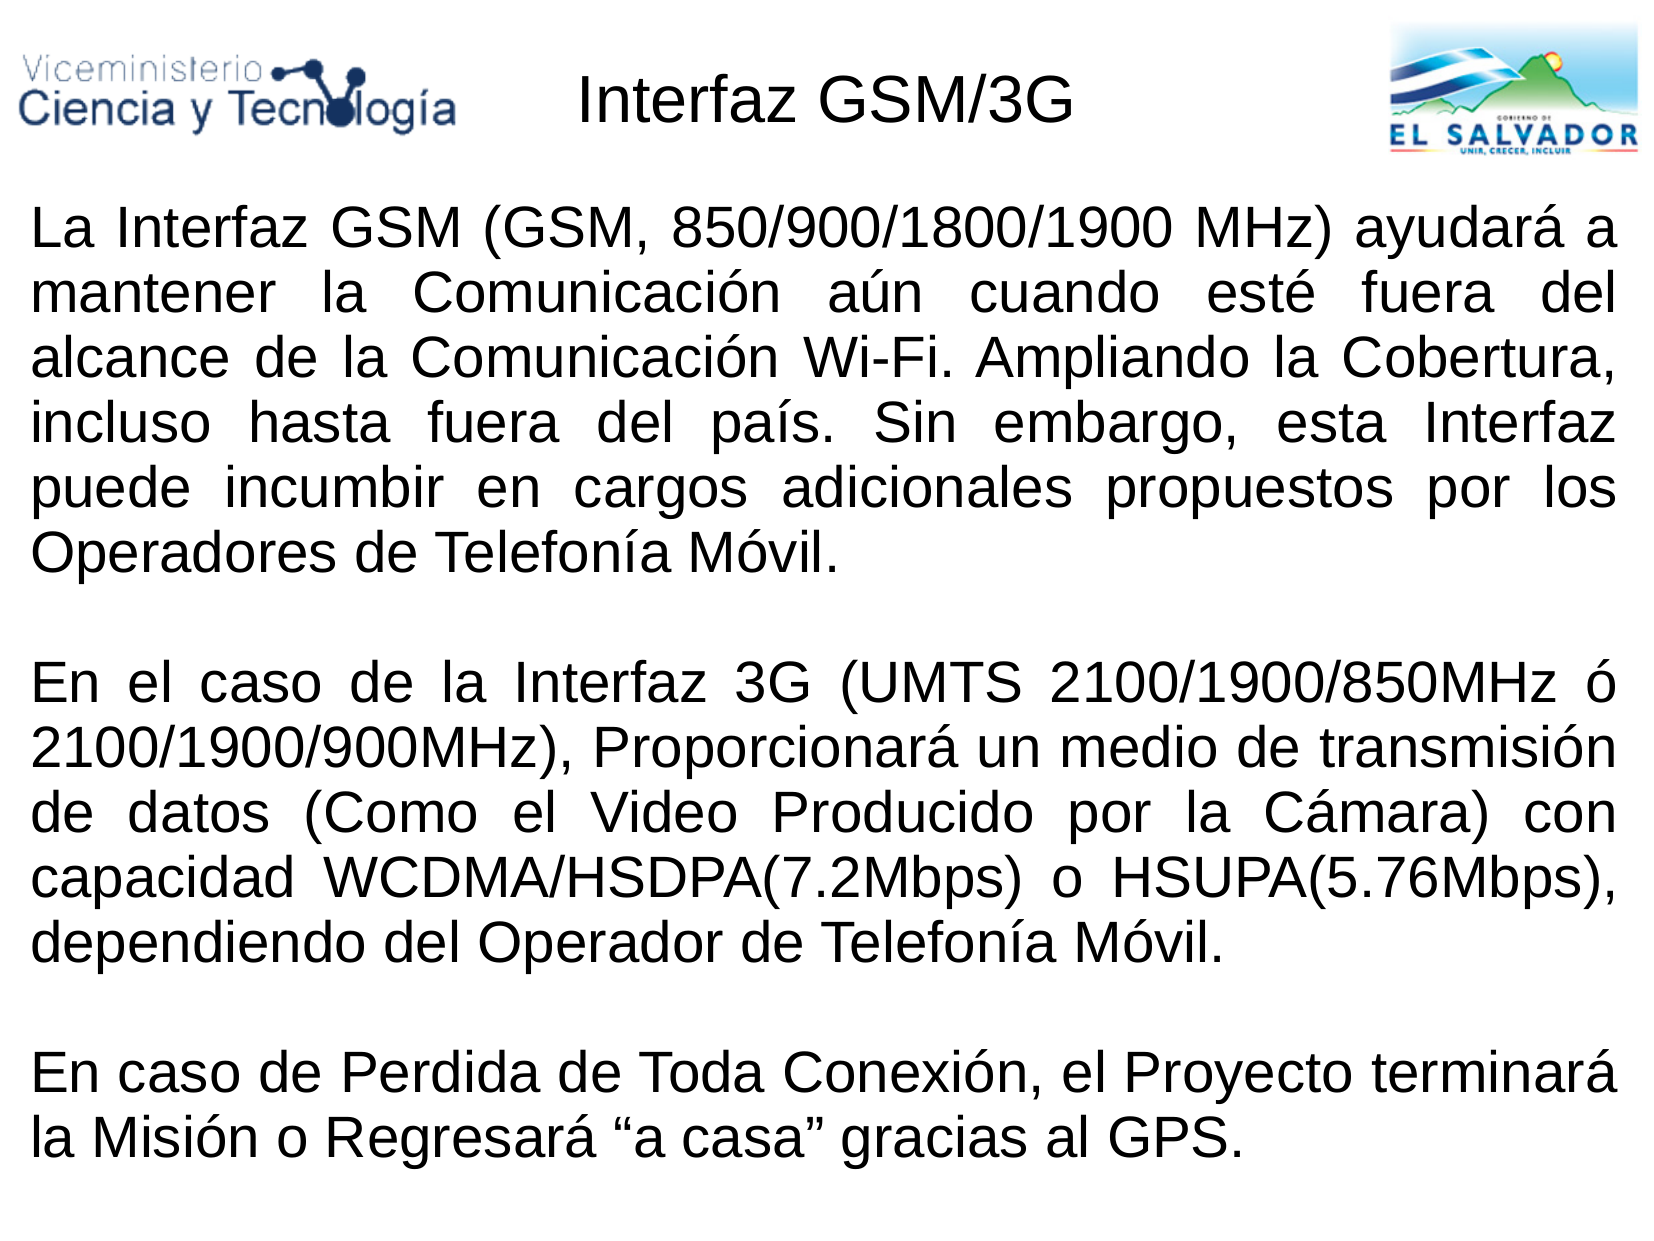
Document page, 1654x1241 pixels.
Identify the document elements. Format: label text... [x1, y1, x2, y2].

subtitle La Interfaz GSM (GSM, 850/900/1800/1900 MHz) ayudará a mantener la Comunicación aún cuando esté fuera del alcance de la Comunicación Wi-Fi. Ampliando la Cobertura, incluso hasta fuera del país. Sin embargo, esta Interfaz puede incumbir en cargos adicionales propuestos por los Operadores de Telefonía Móvil. En el caso de la Interfaz 3G (UMTS 2100/1900/850MHz ó 2100/1900/900MHz), Proporcionará un medio de transmisión de datos (Como el Video Producido por la Cámara) con capacidad WCDMA/HSDPA(7.2Mbps) o HSUPA(5.76Mbps), dependiendo del Operador de Telefonía Móvil. En caso de Perdida de Toda Conexión, el Proyecto terminará la Misión o Regresará “a casa” gracias al GPS. [30, 194, 1621, 1171]
title Interfaz GSM/3G [29, 49, 1624, 151]
picture [11, 17, 475, 162]
picture [1388, 15, 1642, 160]
